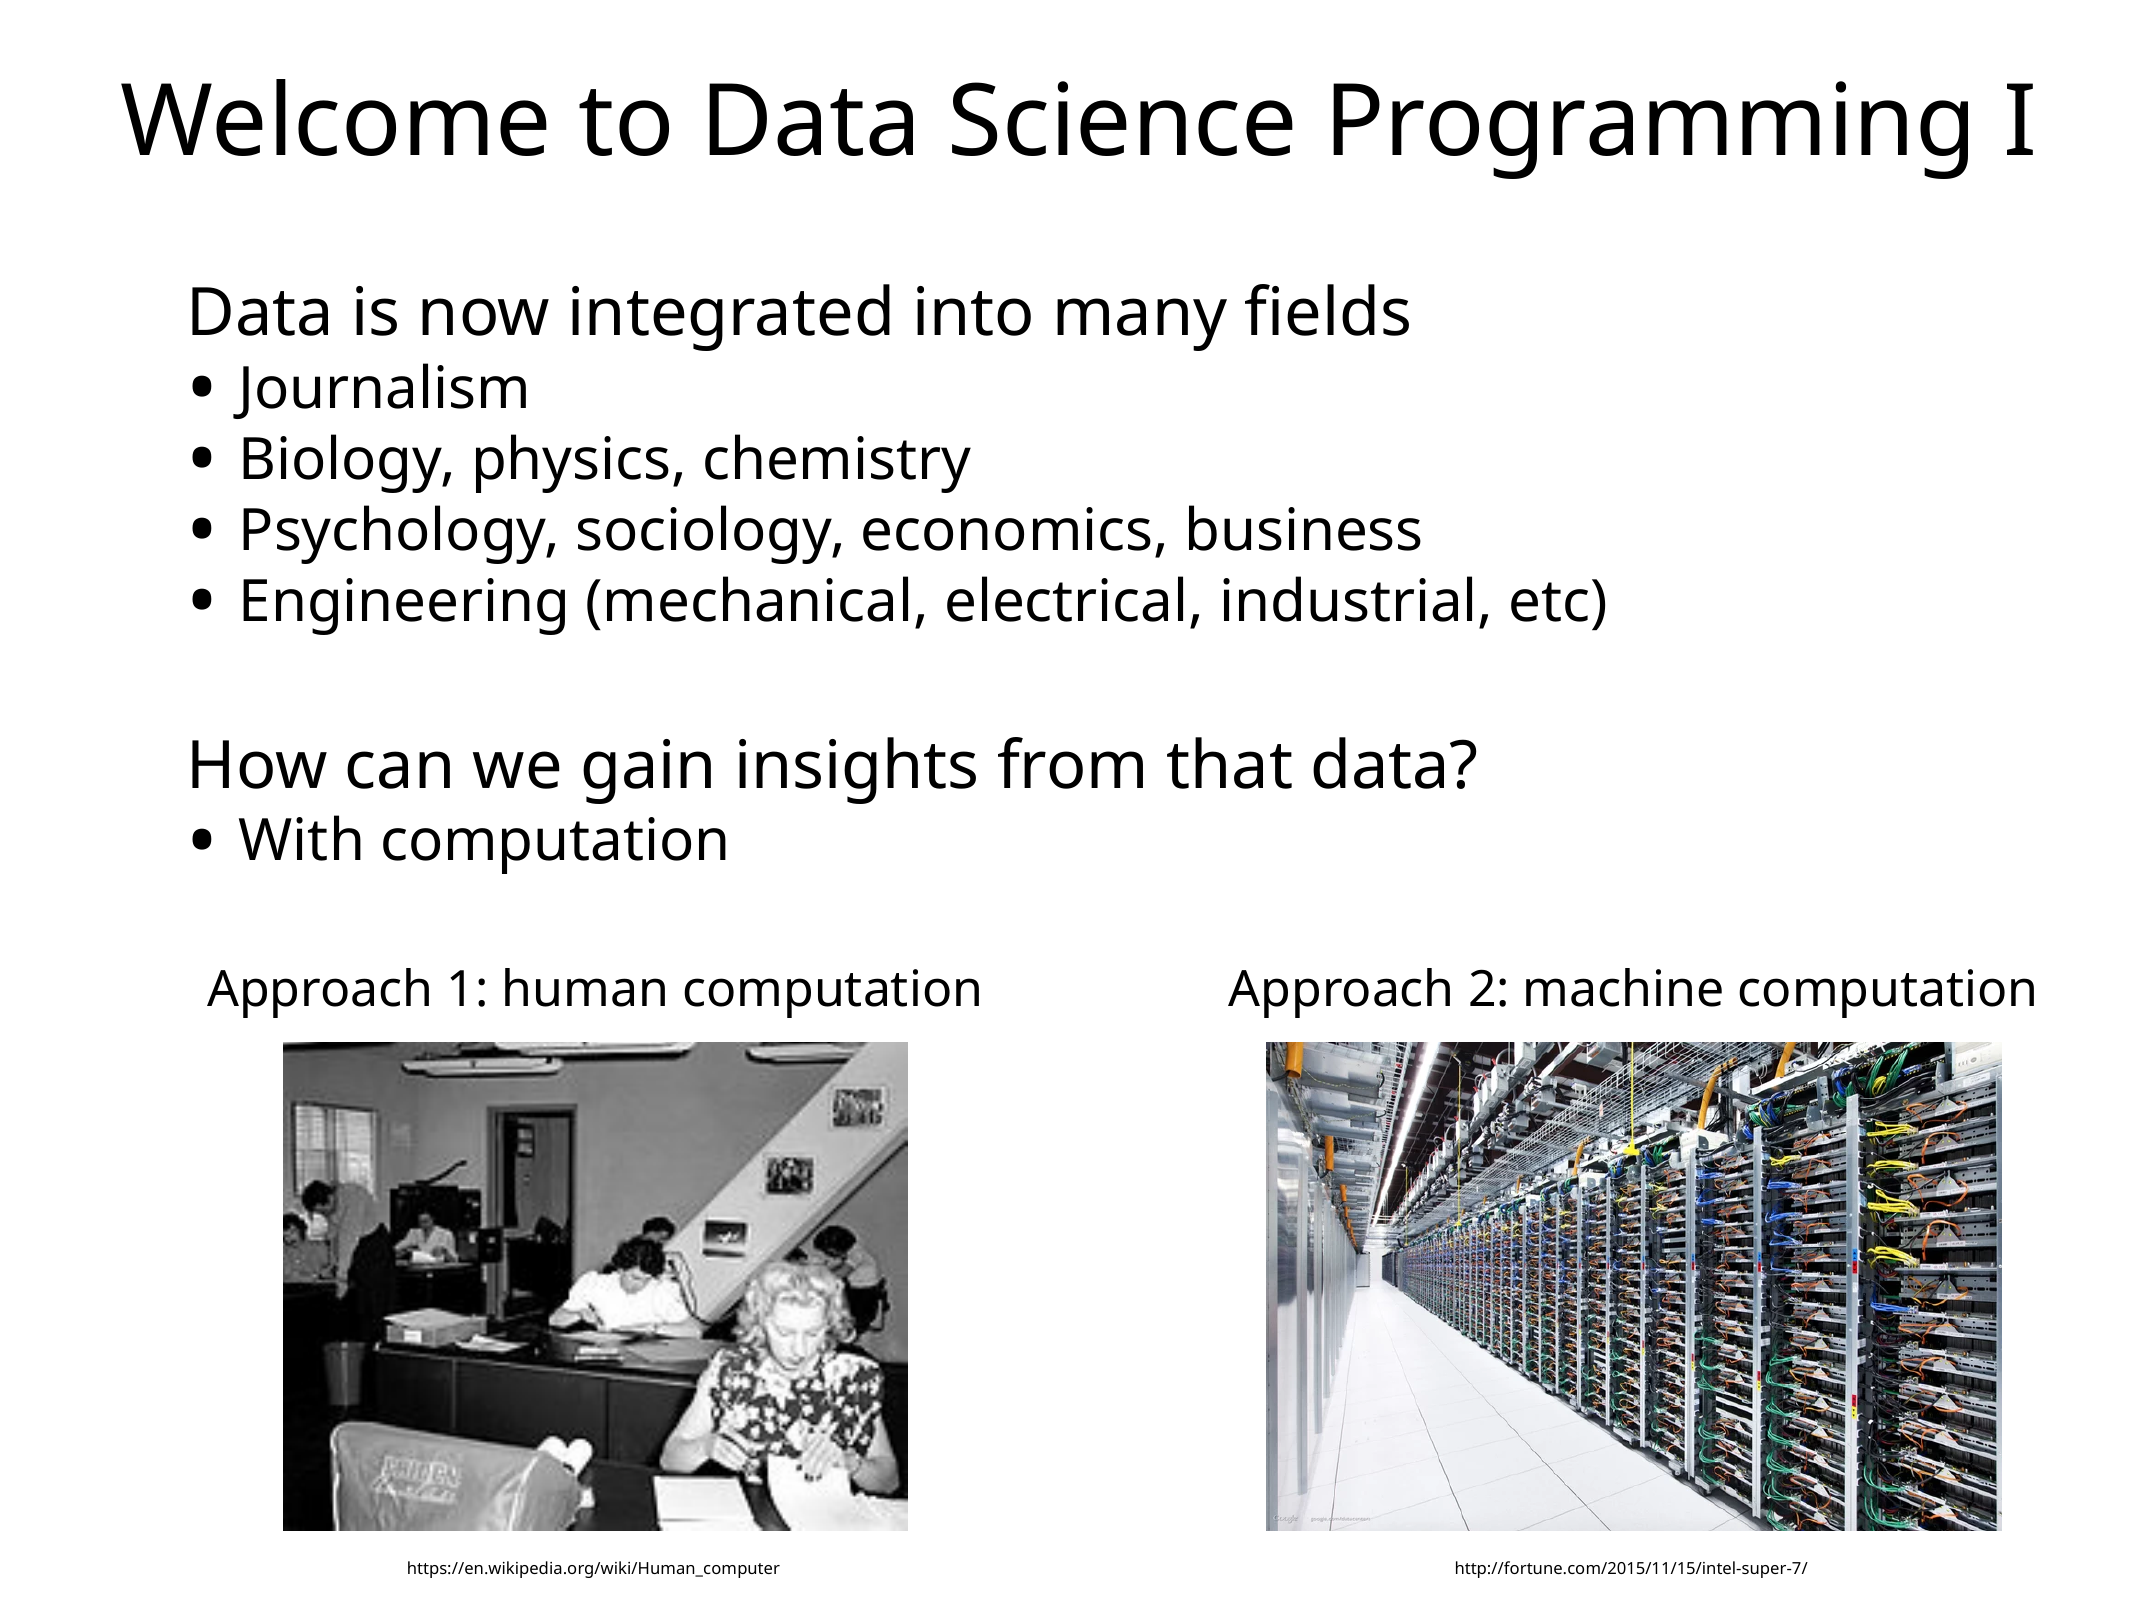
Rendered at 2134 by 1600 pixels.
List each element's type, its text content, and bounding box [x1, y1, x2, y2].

text_box Approach 2: machine computation [1220, 947, 2048, 1025]
picture [1266, 1042, 2002, 1531]
text_box Data is now integrated into many fields Journalism Biology, physics, chemistry Psychology, sociology, economics, business Engineering (mechanical, electrical, industrial, etc) How can we gain insights from that data? With computation [156, 260, 1977, 909]
text_box Welcome to Data Science Programming I [112, 41, 2080, 190]
text_box Approach 1: human computation [198, 947, 993, 1025]
picture [283, 1042, 908, 1531]
text_box http://fortune.com/2015/11/15/intel-super-7/ [1446, 1549, 1822, 1587]
text_box https://en.wikipedia.org/wiki/Human_computer [398, 1549, 794, 1587]
